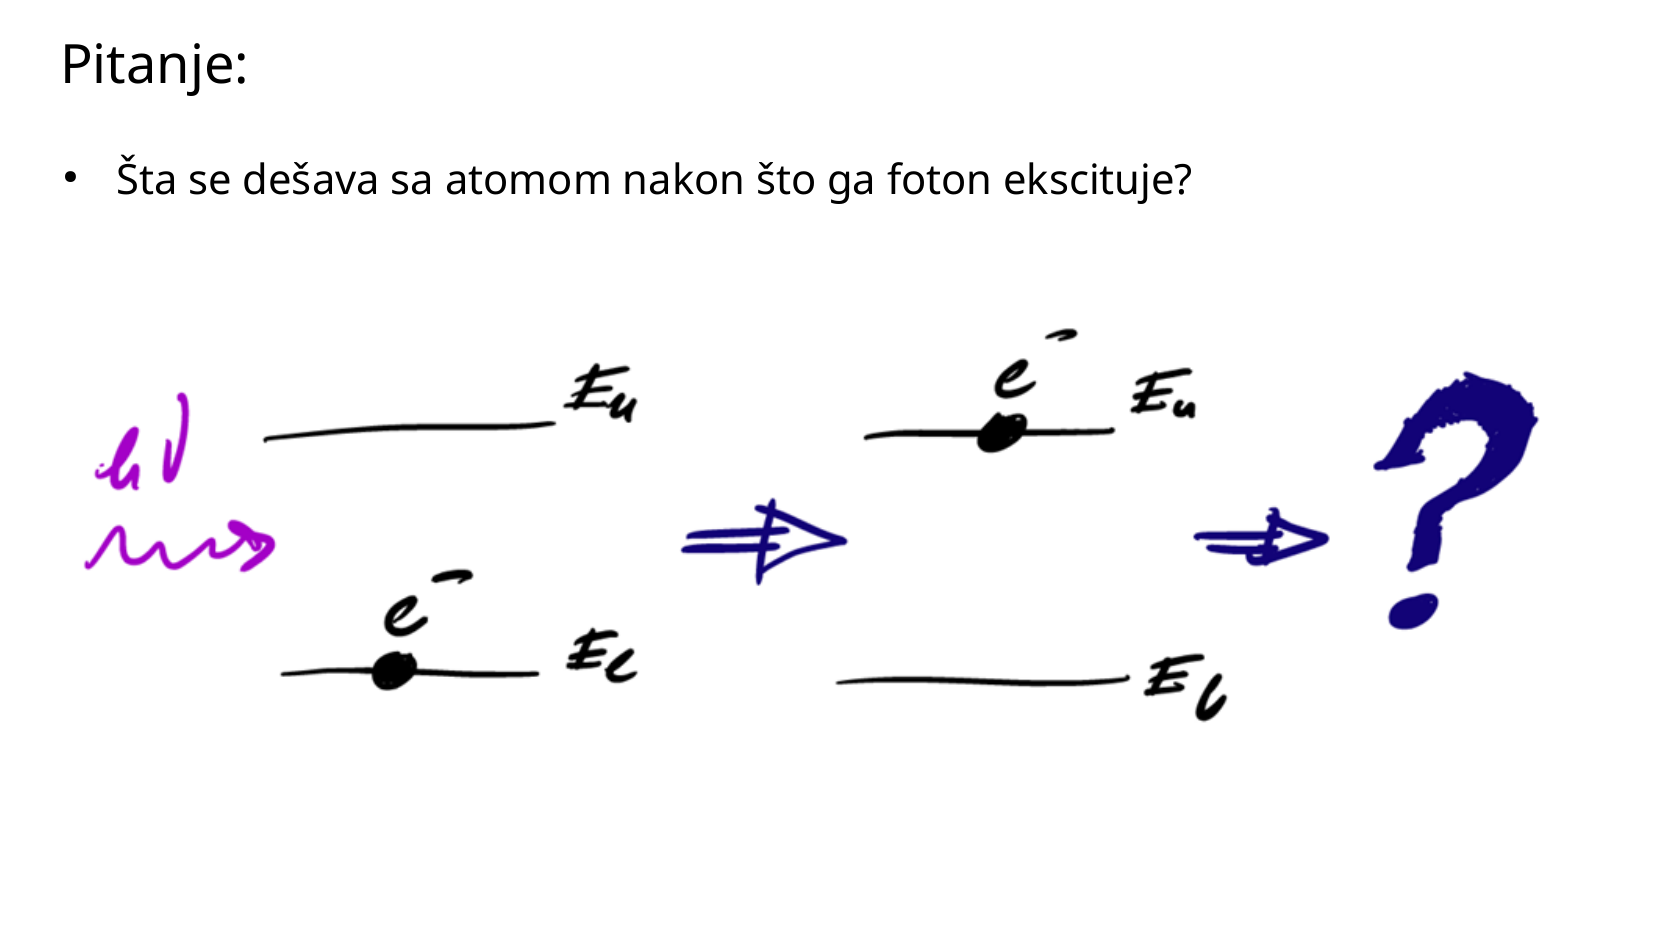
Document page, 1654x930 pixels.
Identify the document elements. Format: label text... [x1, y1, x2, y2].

title Pitanje: [59, 13, 1648, 113]
list Šta se dešava sa atomom nakon što ga foton ekscituje? [45, 149, 1635, 880]
picture [75, 299, 1558, 746]
